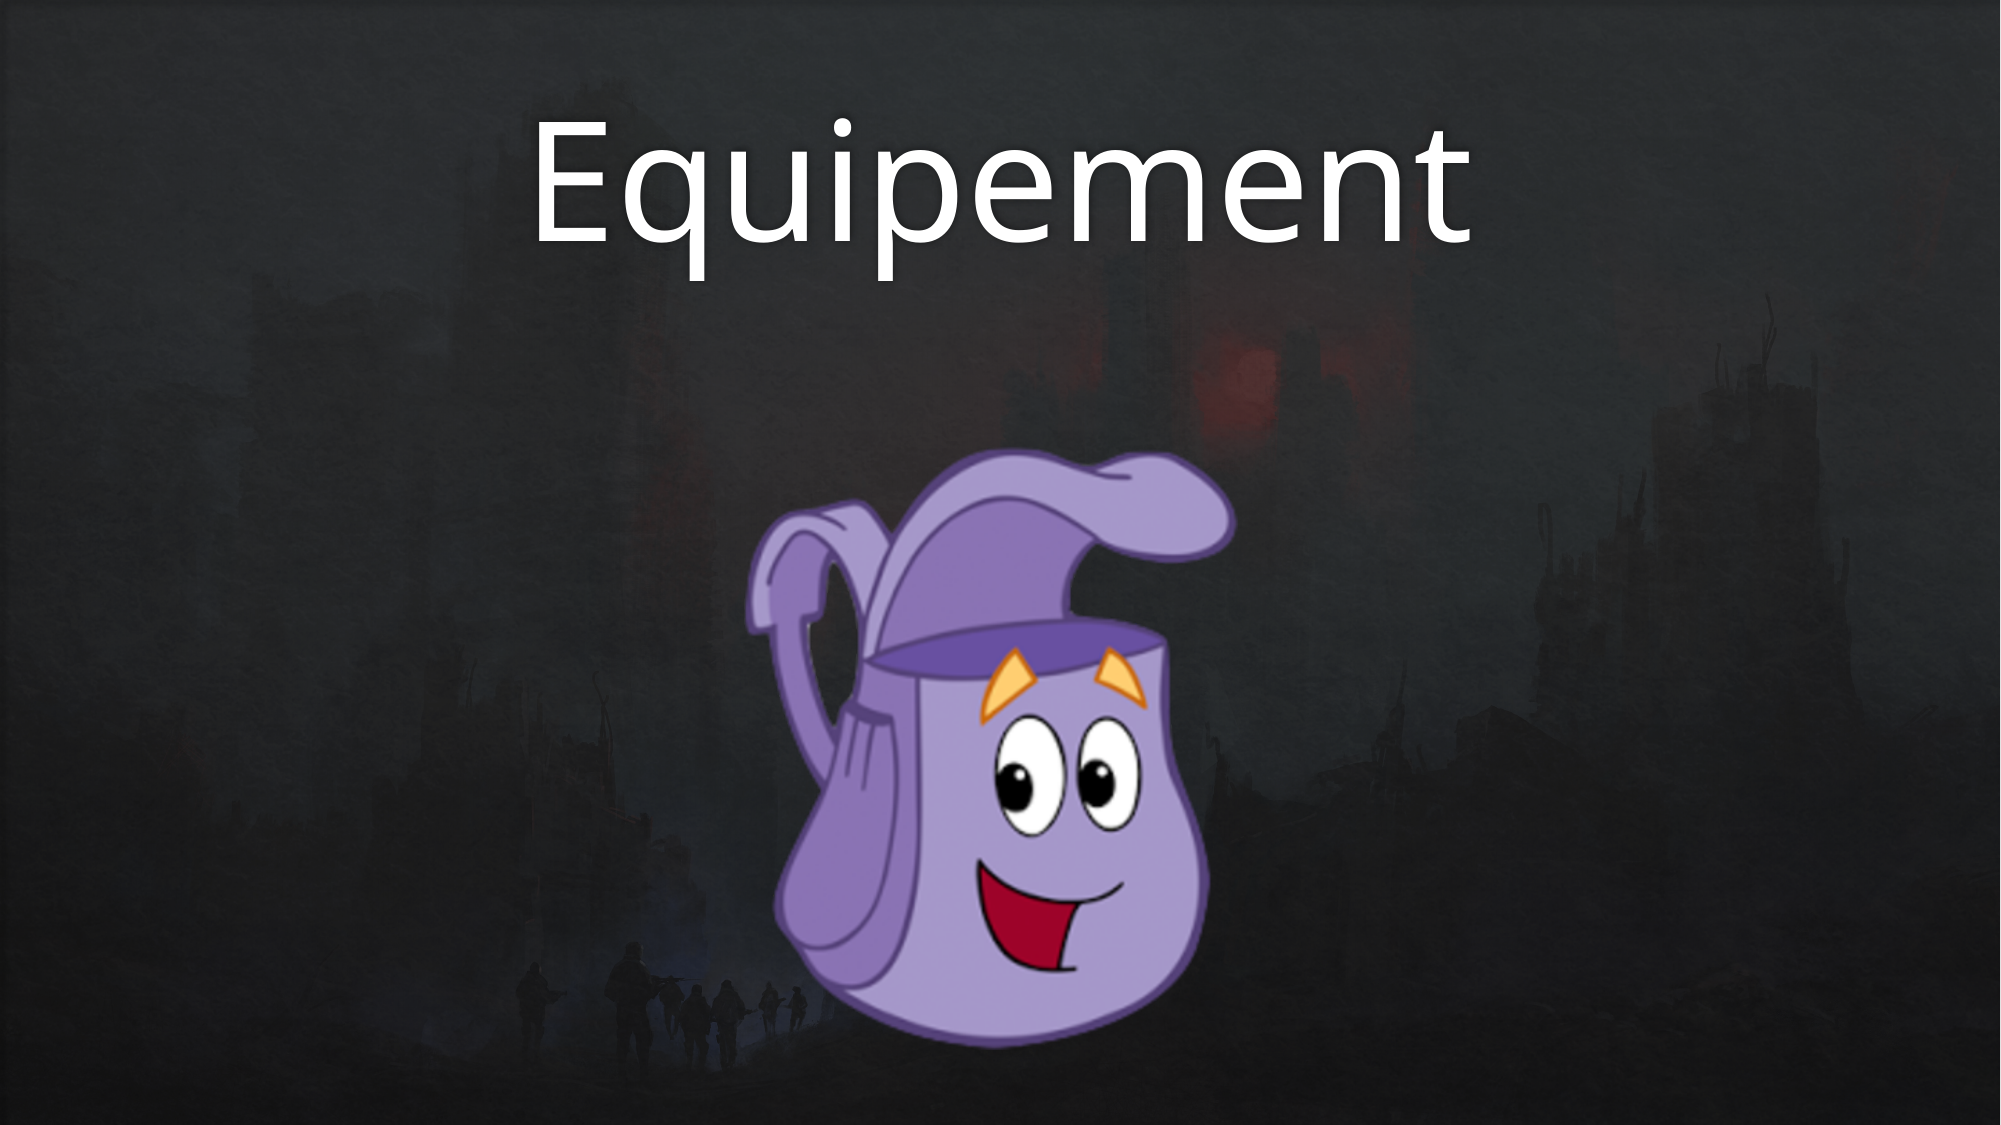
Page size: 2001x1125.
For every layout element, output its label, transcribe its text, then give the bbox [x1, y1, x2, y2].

text_box Equipement [640, 162, 690, 230]
text_box Equipement [97, 95, 1901, 255]
picture [0, 0, 2001, 1125]
text_box Equipement [893, 162, 942, 230]
